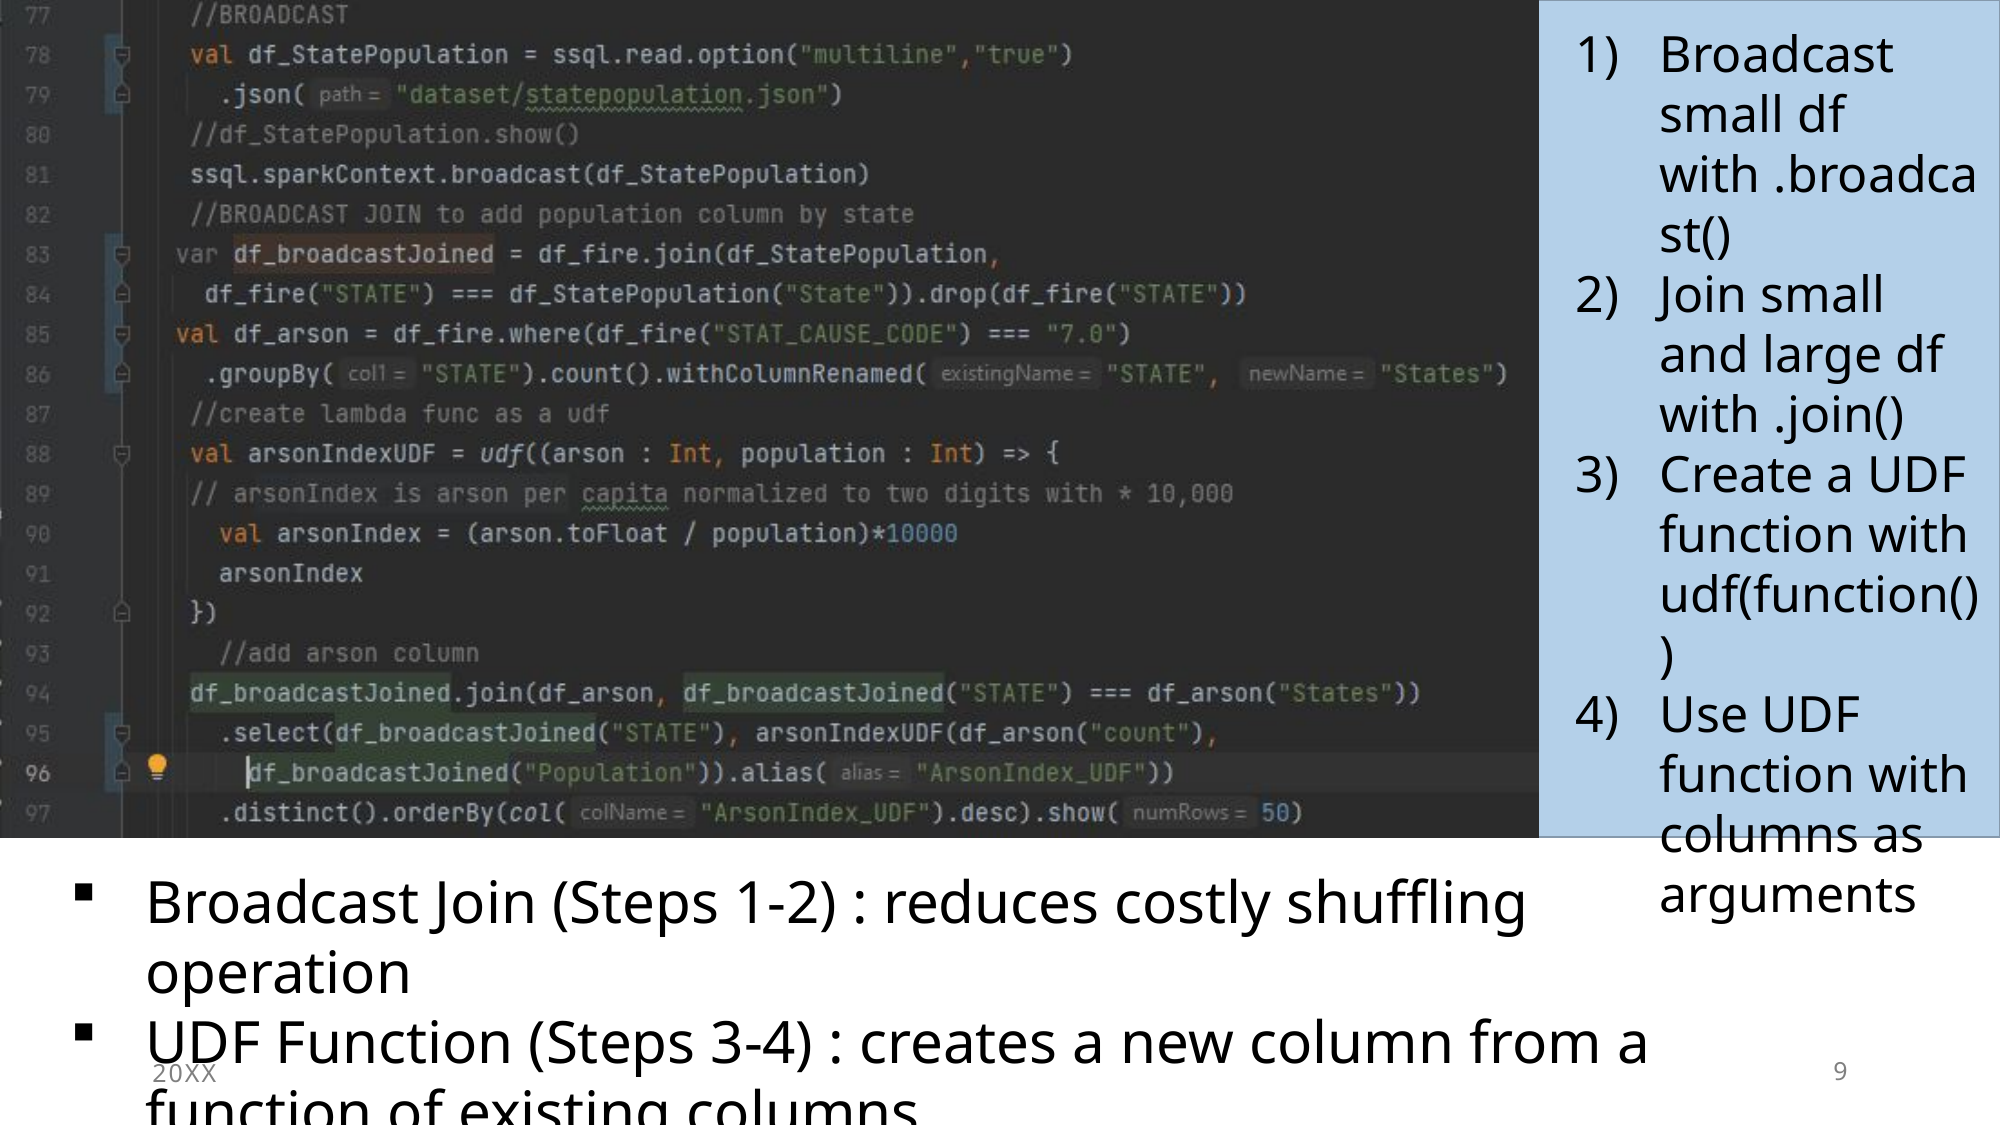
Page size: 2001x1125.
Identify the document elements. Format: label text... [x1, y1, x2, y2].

slide_number 20 [1745, 1051, 1863, 1103]
text_box Broadcast Join (Steps 1-2) : reduces costly shuffling operation UDF Function (Steps 3-4) : creates a new column from a function of existing columns [0, 838, 1745, 1125]
text_box Broadcast small df with .broadcast() Join small and large df with .join() Create a UDF function with udf(function()) Use UDF function with columns as arguments [1485, 0, 2000, 1051]
picture [0, 0, 1485, 838]
